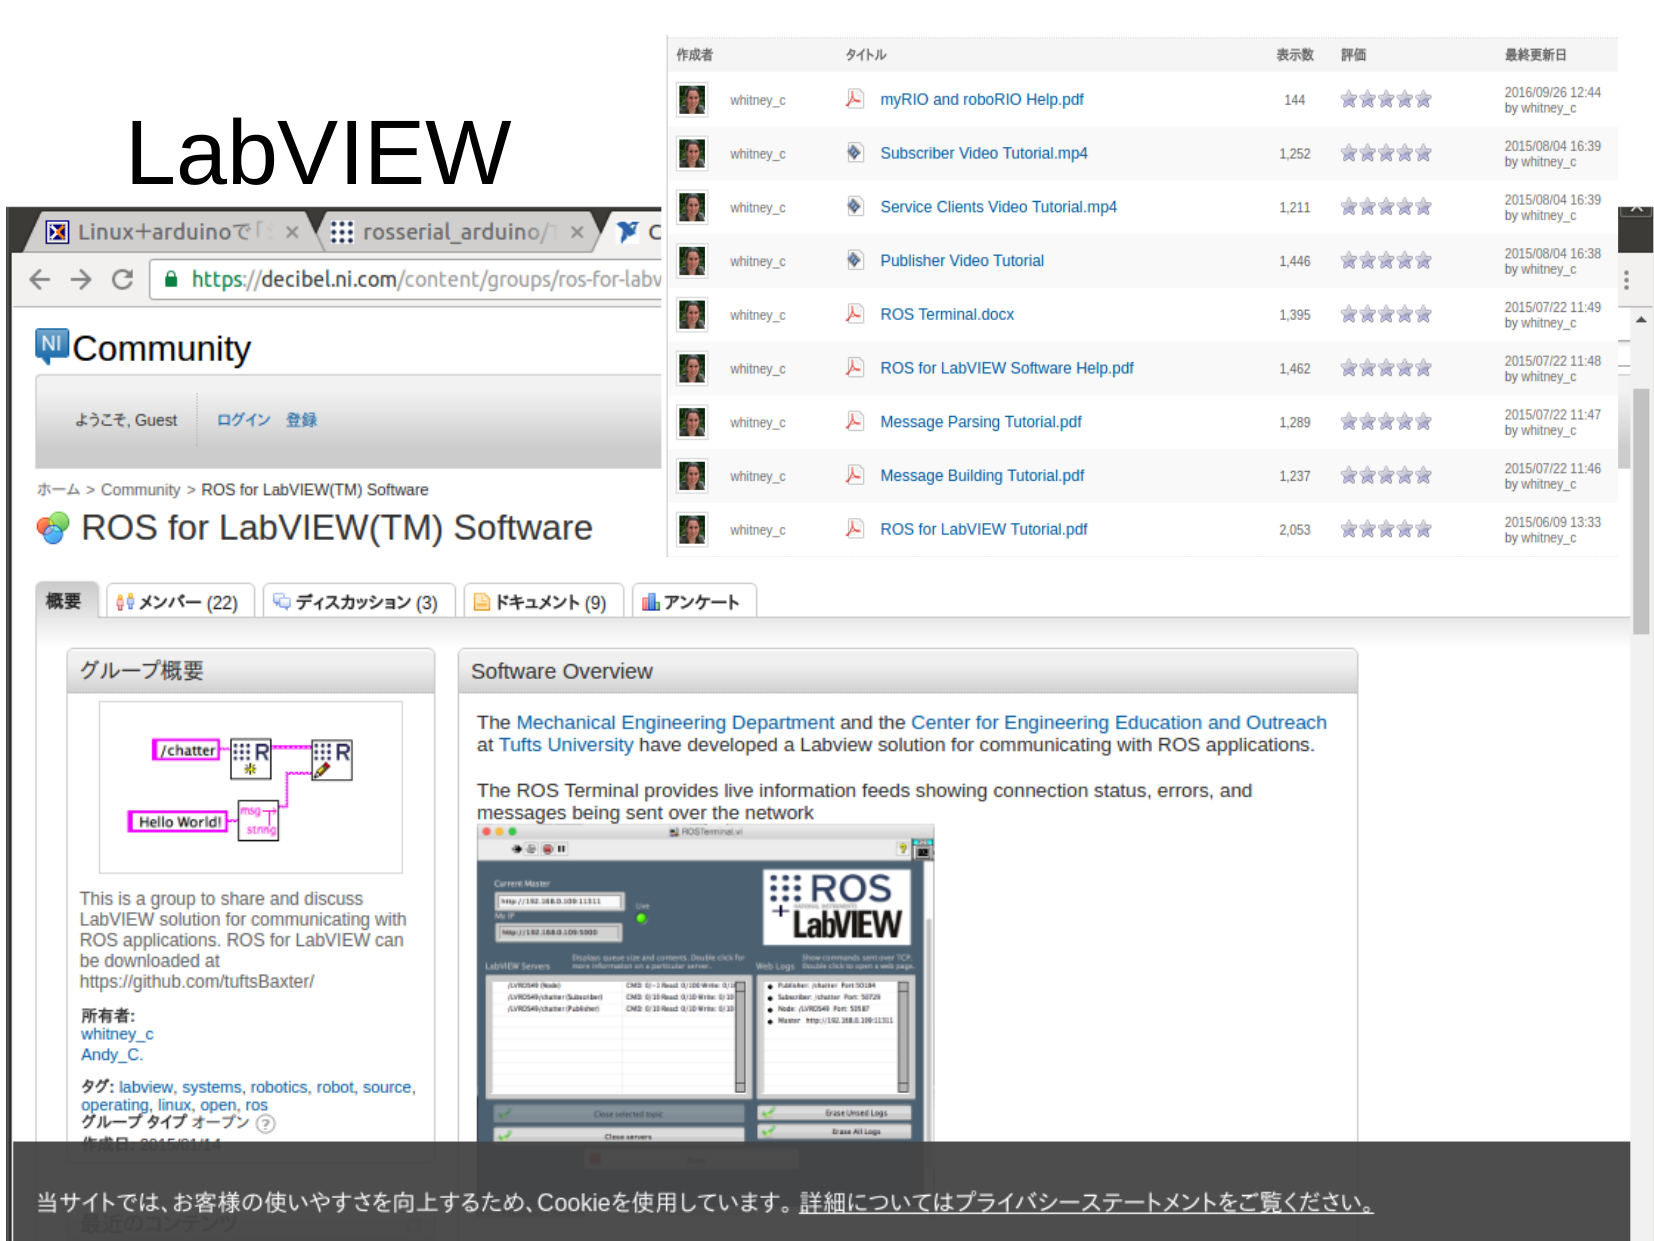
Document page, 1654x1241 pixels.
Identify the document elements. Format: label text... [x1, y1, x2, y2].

title LabVIEW [82, 49, 556, 188]
picture [6, 35, 1654, 1241]
